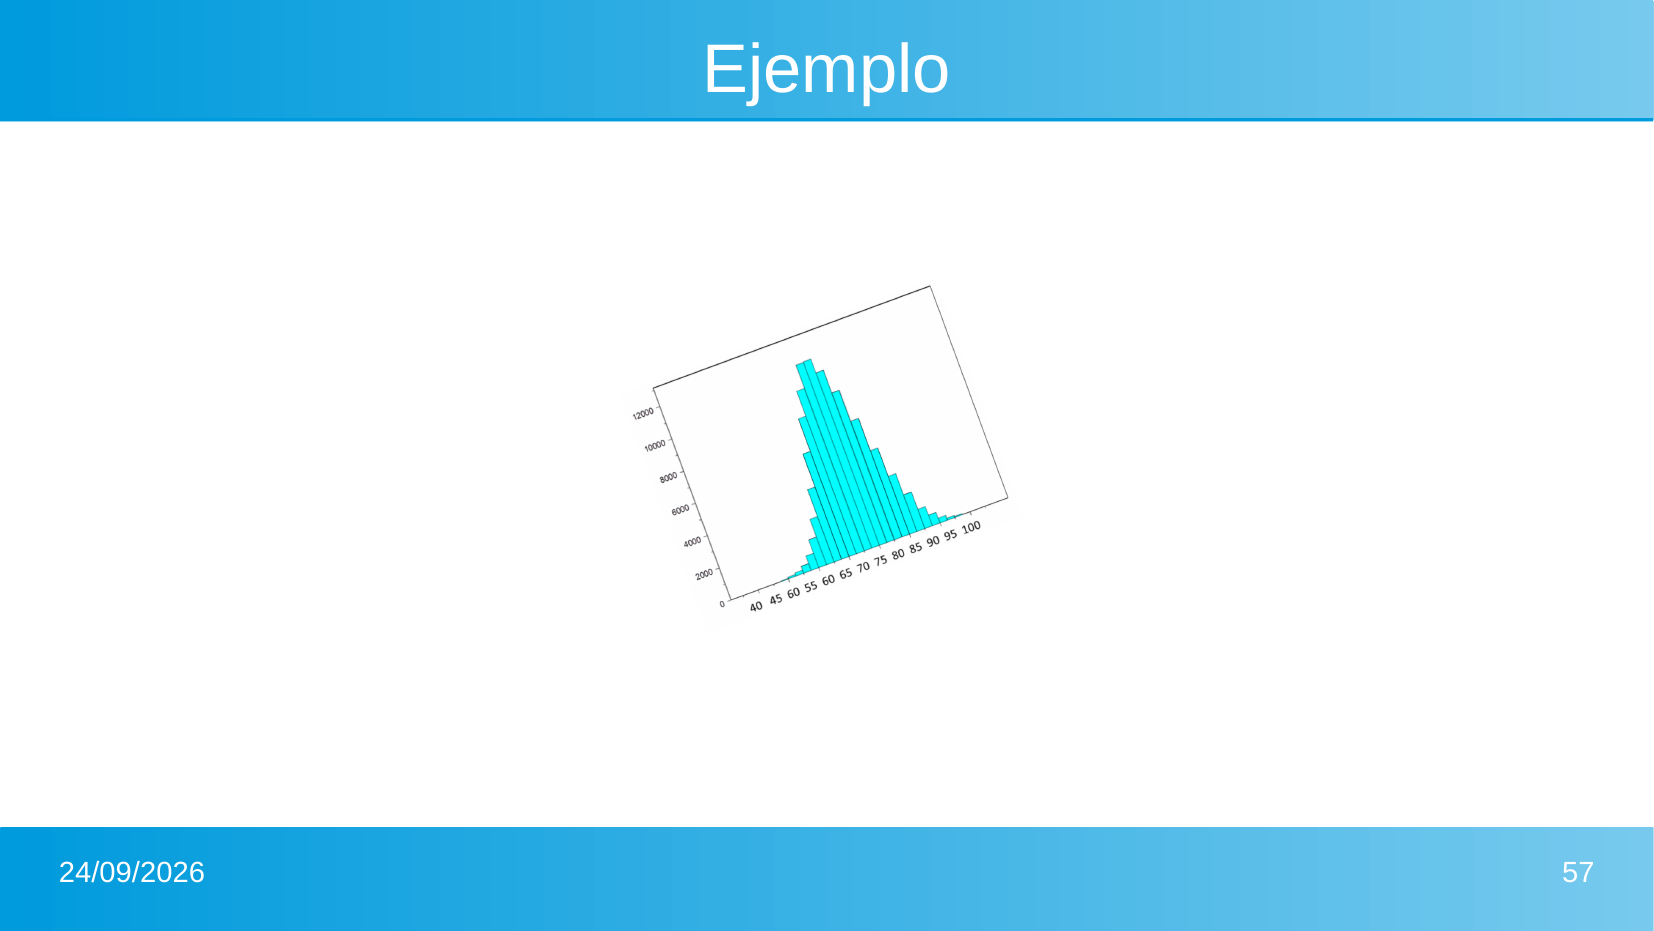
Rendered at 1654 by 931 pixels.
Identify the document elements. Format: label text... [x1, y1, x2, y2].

picture [619, 277, 1023, 633]
title Ejemplo [59, 29, 1595, 108]
